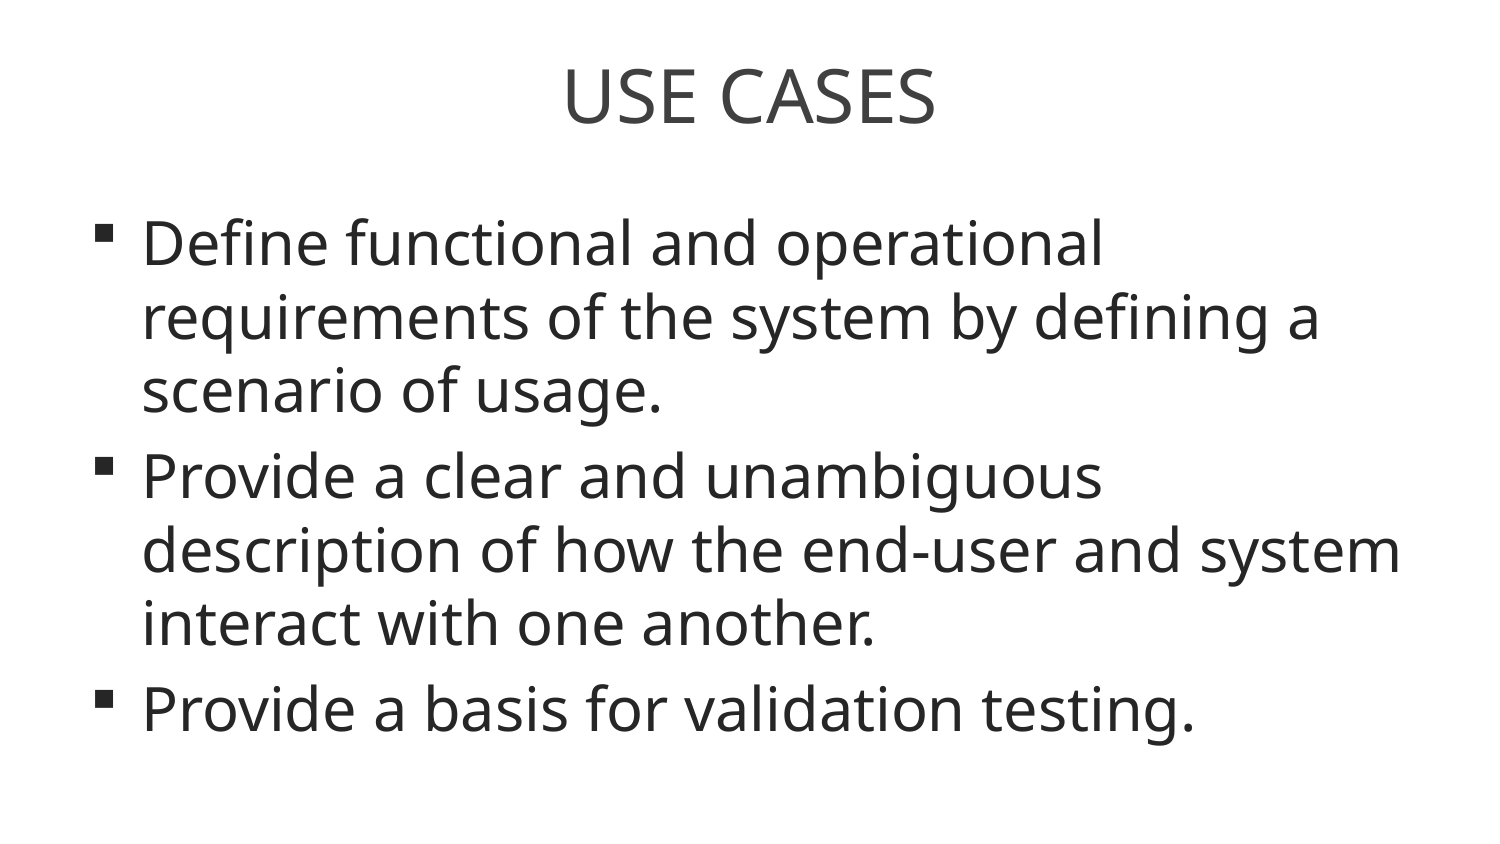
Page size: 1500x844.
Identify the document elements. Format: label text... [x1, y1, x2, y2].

title USE CASES [75, 23, 1425, 164]
list Define functional and operational requirements of the system by defining a scenario of usage. Provide a clear and unambiguous description of how the end-user and system interact with one another. Provide a basis for validation testing. [75, 196, 1425, 754]
